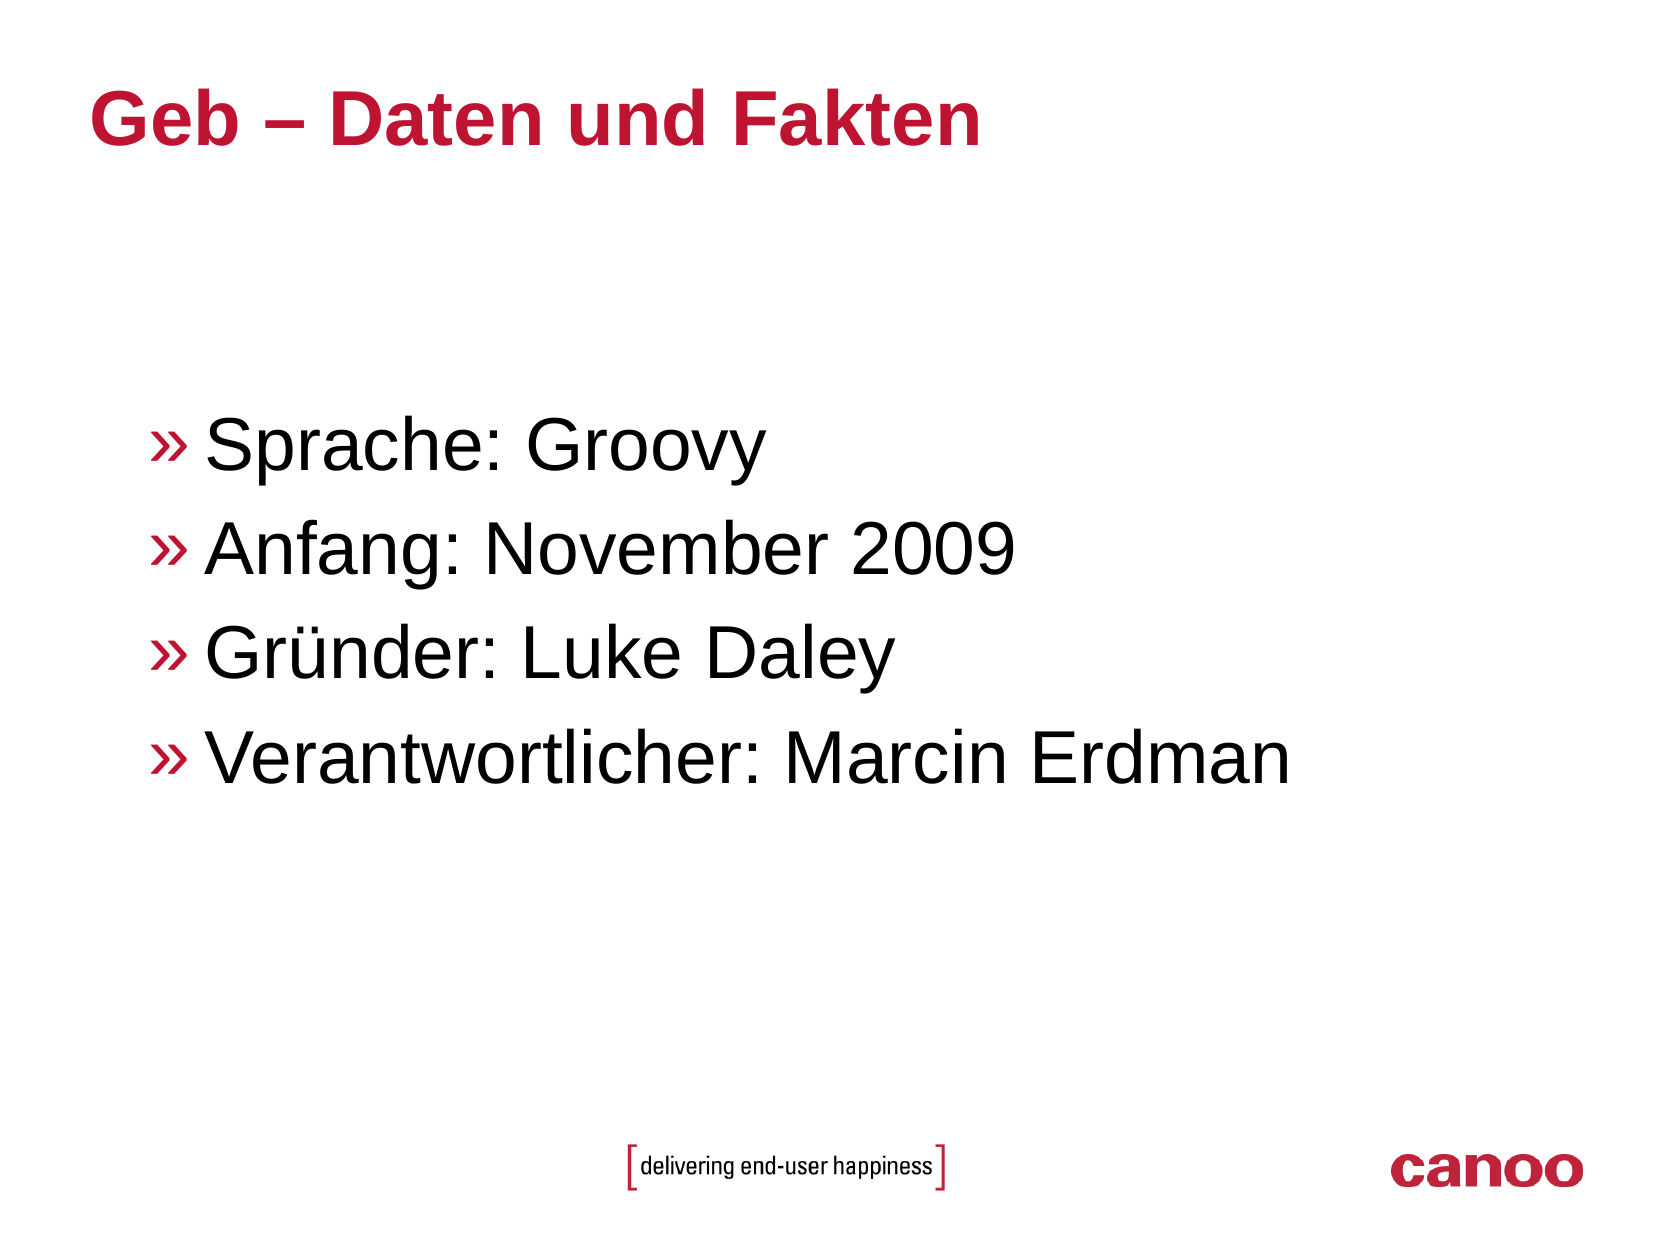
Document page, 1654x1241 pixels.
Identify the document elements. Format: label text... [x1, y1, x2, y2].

picture [1391, 1154, 1583, 1187]
title Geb – Daten und Fakten [75, 60, 1591, 181]
list Sprache: Groovy Anfang: November 2009 Gründer: Luke Daley Verantwortlicher: Marcin Erdman [134, 387, 1546, 947]
picture [621, 1140, 951, 1194]
